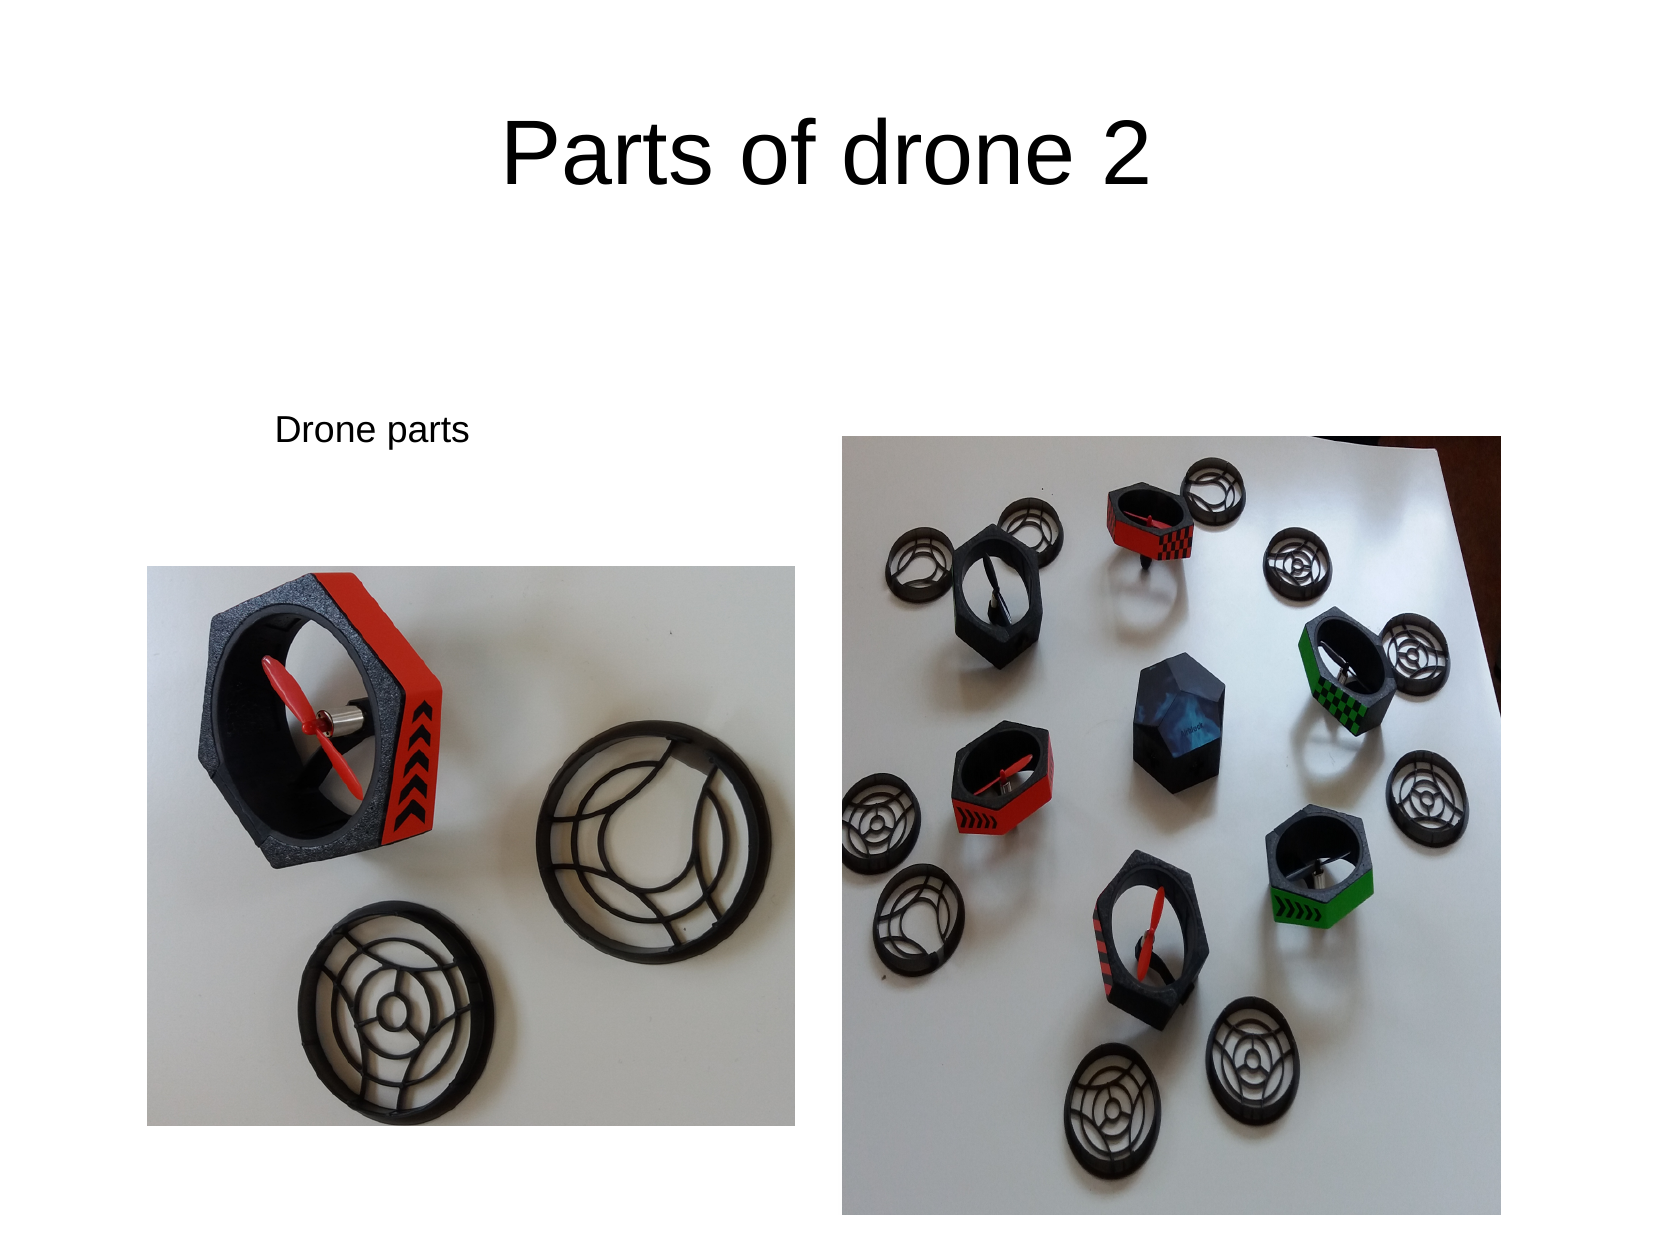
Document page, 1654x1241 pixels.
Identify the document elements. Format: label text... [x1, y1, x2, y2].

picture [147, 566, 795, 1127]
title Parts of drone 2 [82, 49, 1571, 257]
picture [838, 436, 1501, 1215]
text_box Drone parts [259, 401, 1418, 459]
